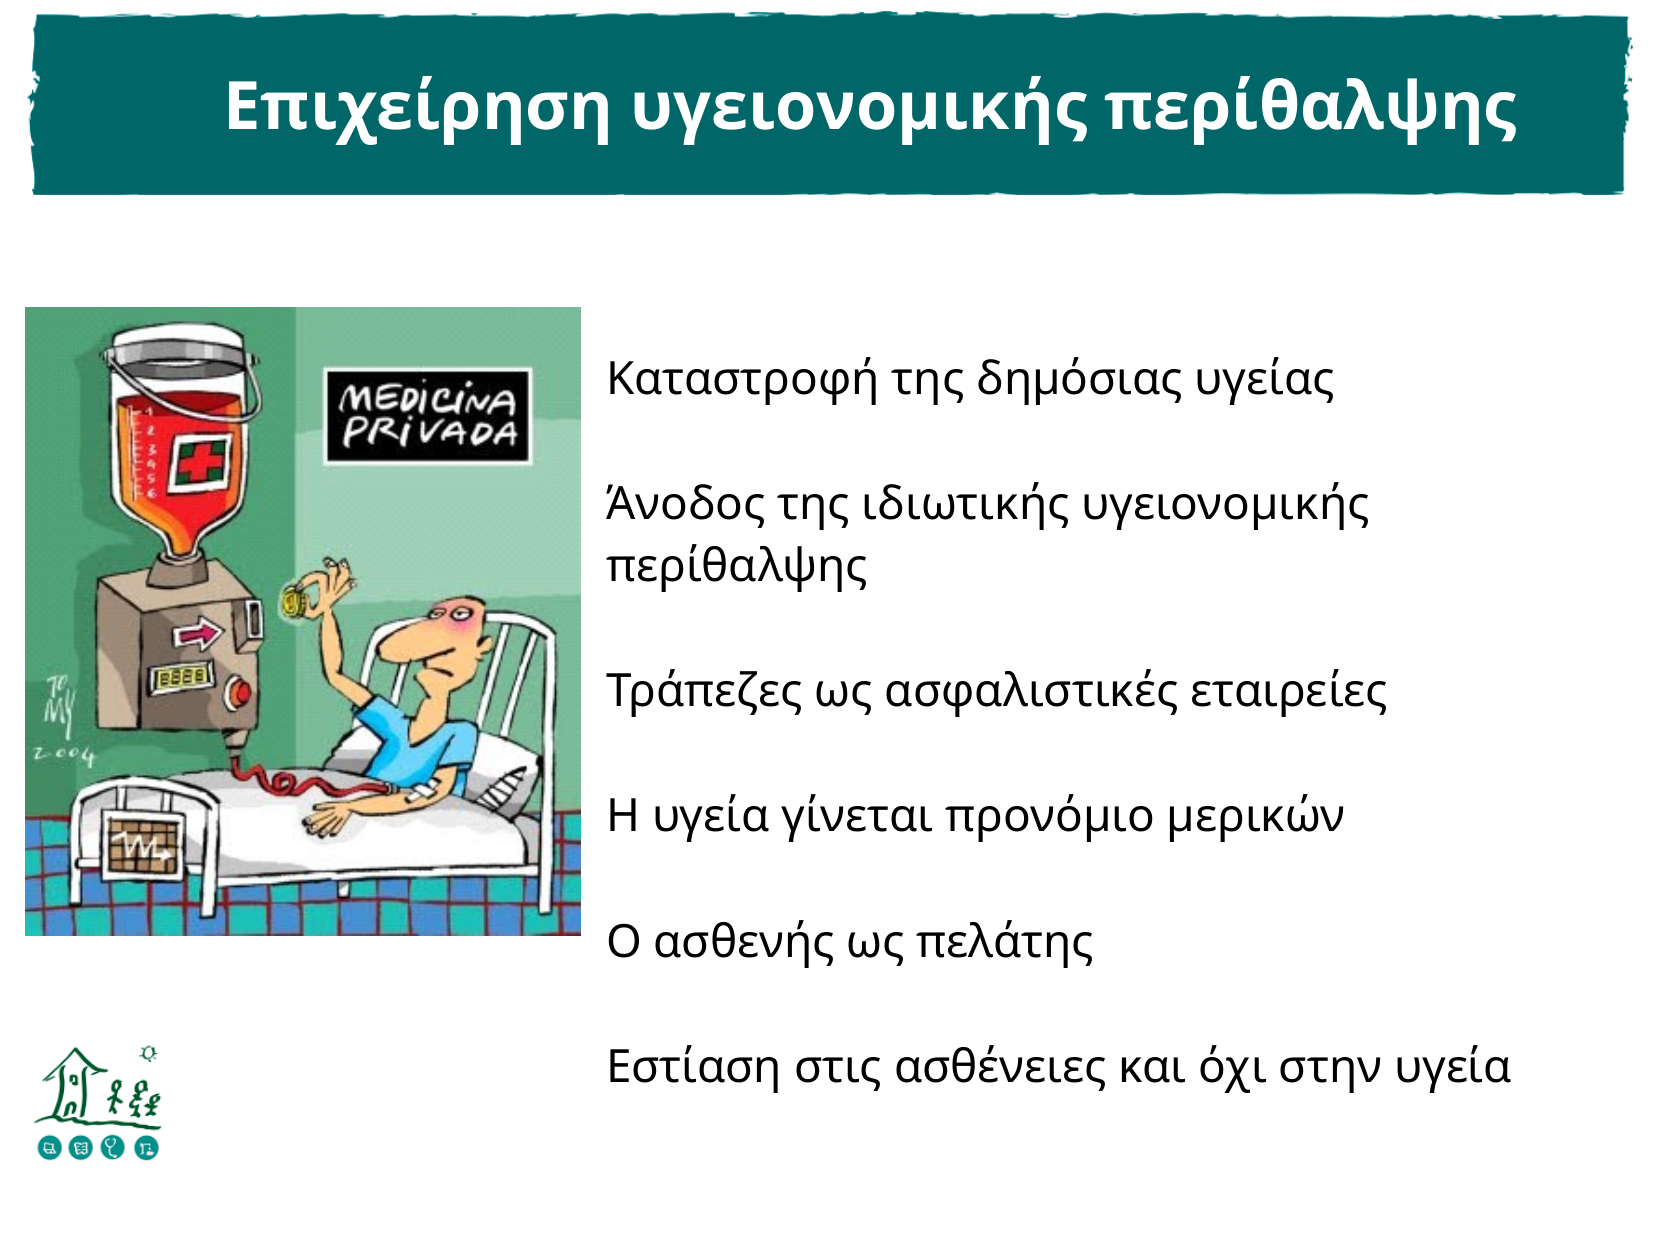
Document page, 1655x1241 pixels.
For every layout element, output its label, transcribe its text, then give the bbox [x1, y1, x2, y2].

picture [0, 0, 1654, 1211]
title Επιχείρηση υγειονομικής περίθαλψης [183, 38, 1554, 193]
text_box Καταστροφή της δημόσιας υγείας Άνοδος της ιδιωτικής υγειονομικής περίθαλψης Τράπεζες ως ασφαλιστικές εταιρείες Η υγεία γίνεται προνόμιο μερικών Ο ασθενής ως πελάτης Εστίαση στις ασθένειες και όχι στην υγεία [591, 337, 1648, 945]
